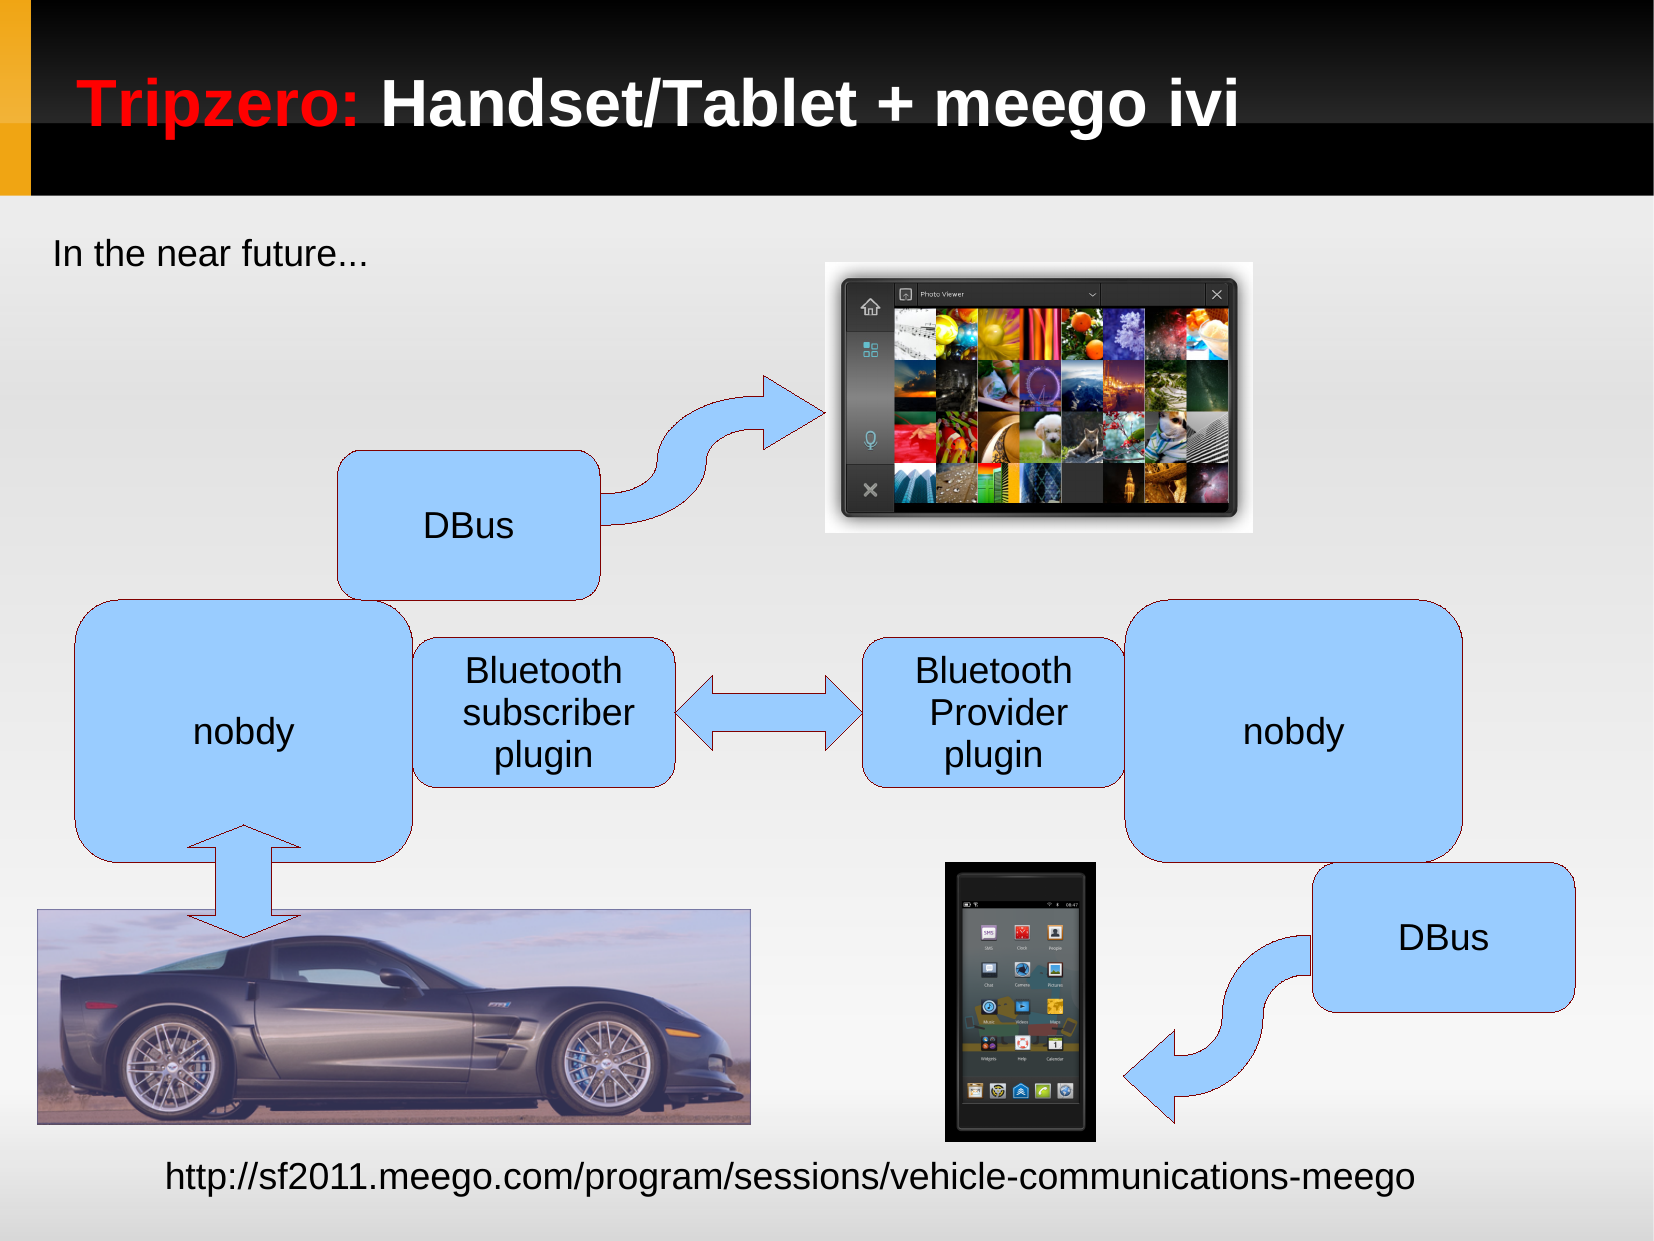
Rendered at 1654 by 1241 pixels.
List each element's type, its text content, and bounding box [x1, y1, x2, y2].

text_box Bluetooth subscriber plugin [412, 637, 676, 788]
text_box Bluetooth Provider plugin [862, 637, 1124, 788]
text_box DBus [337, 450, 601, 601]
text_box nobdy [1124, 599, 1463, 863]
text_box [1123, 935, 1311, 1124]
title Tripzero: Handset/Tablet + meego ivi [76, 0, 1565, 208]
text_box DBus [1312, 862, 1576, 1013]
text_box [600, 375, 826, 526]
text_box [674, 675, 863, 751]
text_box http://sf2011.meego.com/program/sessions/vehicle-communications-meego [150, 1148, 1436, 1206]
text_box In the near future... [37, 225, 563, 282]
text_box [187, 824, 301, 938]
picture [0, 0, 1654, 1241]
text_box nobdy [74, 599, 413, 863]
